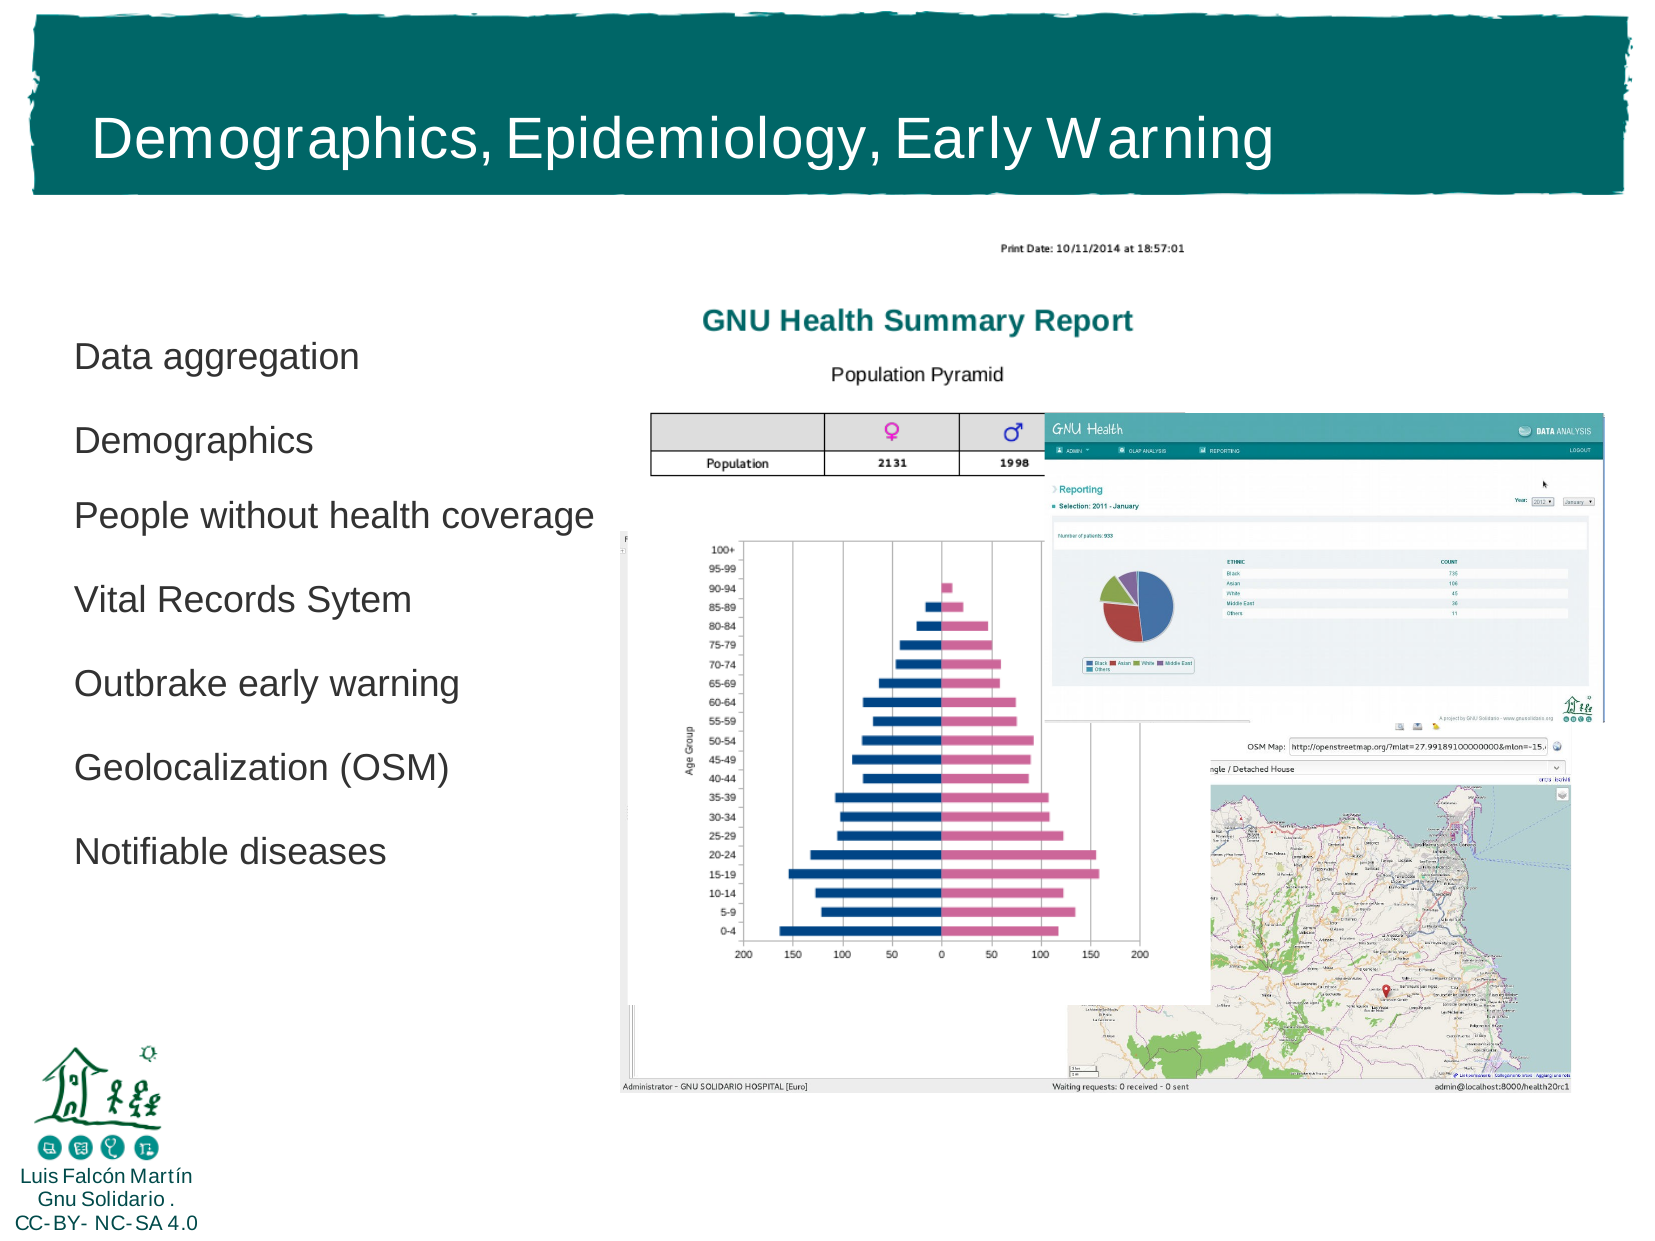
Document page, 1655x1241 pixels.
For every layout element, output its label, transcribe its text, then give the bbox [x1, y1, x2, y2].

text_box [620, 223, 1605, 1093]
text_box Data aggregation Demographics People without health coverage Vital Records Sytem Outbrake early warning Geolocalization (OSM) Notifiable diseases [71, 293, 598, 873]
picture [0, 0, 1654, 1211]
title Demographics,Epidemiology,EarlyWarning [48, 74, 1607, 179]
text_box LuisFalcónMartín GnuSolidario. CC-BY-NC-SA4.0 [0, 1157, 213, 1241]
